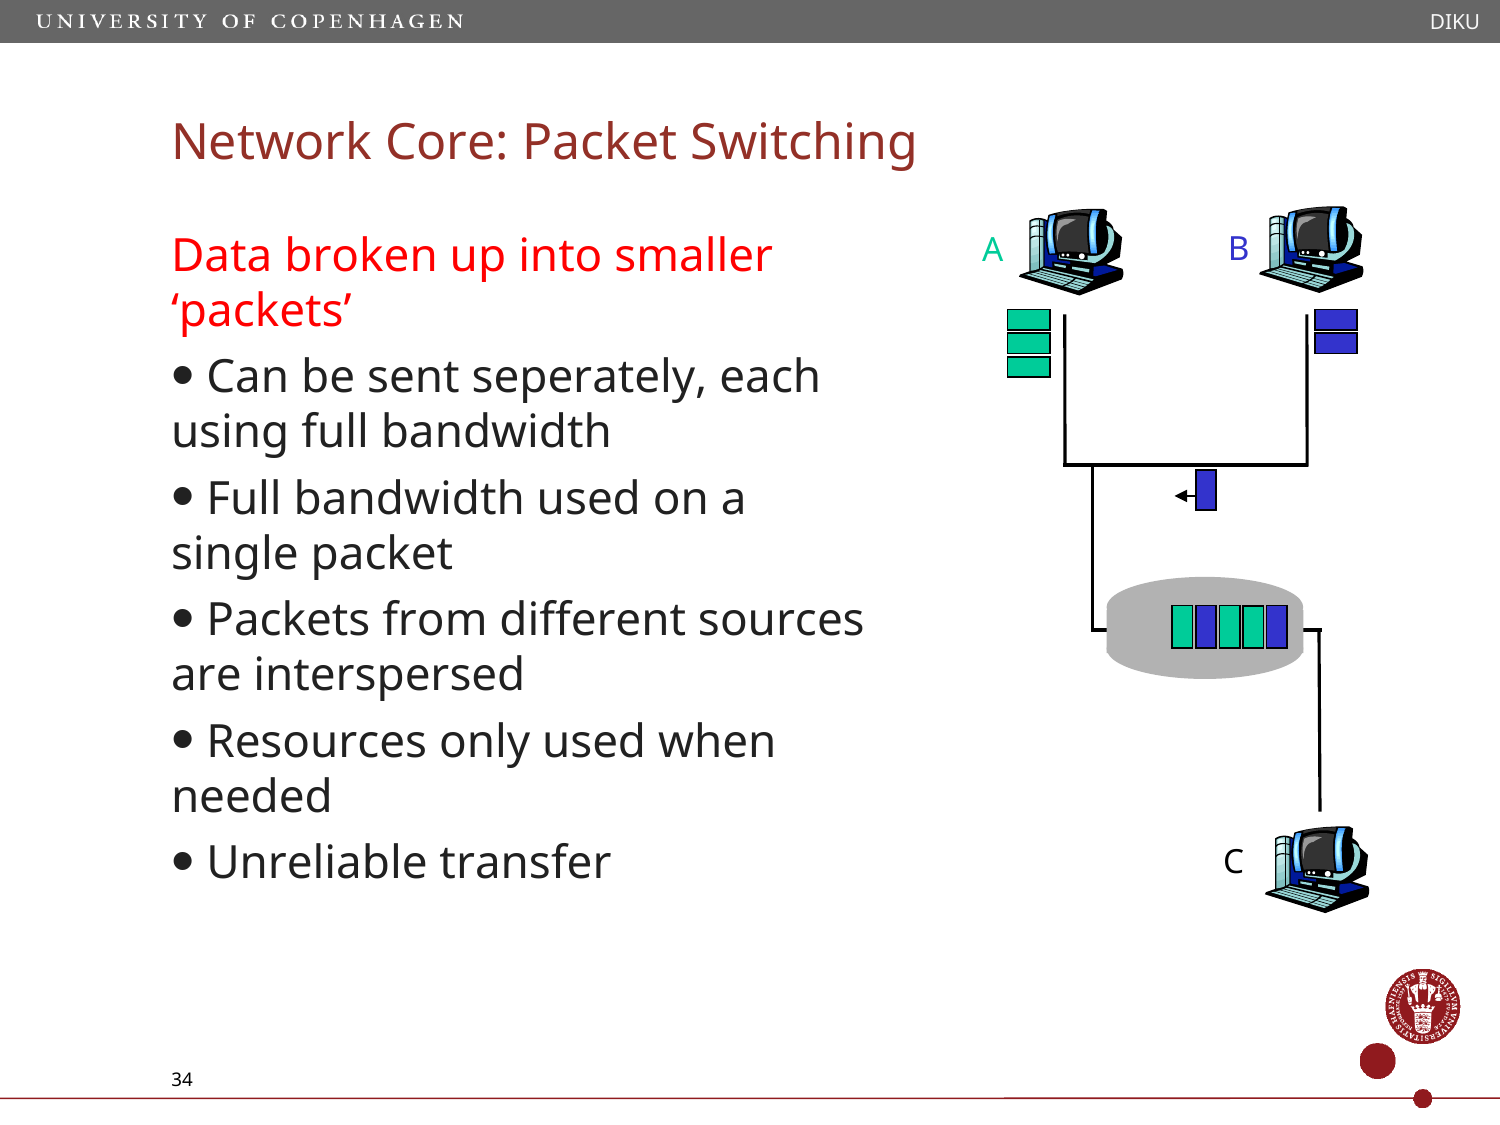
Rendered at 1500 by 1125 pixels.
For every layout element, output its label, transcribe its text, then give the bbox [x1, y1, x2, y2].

text_box [1007, 356, 1051, 378]
text_box [1314, 309, 1358, 330]
picture [0, 825, 1500, 1122]
text_box C [1208, 832, 1260, 889]
text_box DIKU [469, 0, 1495, 43]
text_box [1106, 576, 1304, 679]
text_box <number> [171, 1067, 522, 1092]
picture [1018, 207, 1126, 296]
text_box Network Core: Packet Switching [171, 75, 1329, 171]
text_box B [1213, 219, 1265, 275]
picture [1259, 205, 1366, 293]
text_box A [967, 220, 1019, 276]
text_box [1314, 333, 1358, 354]
text_box Data broken up into smaller ‘packets’ Can be sent seperately, each using full bandwidth Full bandwidth used on a single packet Packets from different sources are interspersed Resources only used when needed Unreliable transfer [171, 225, 869, 900]
text_box [1195, 469, 1217, 511]
